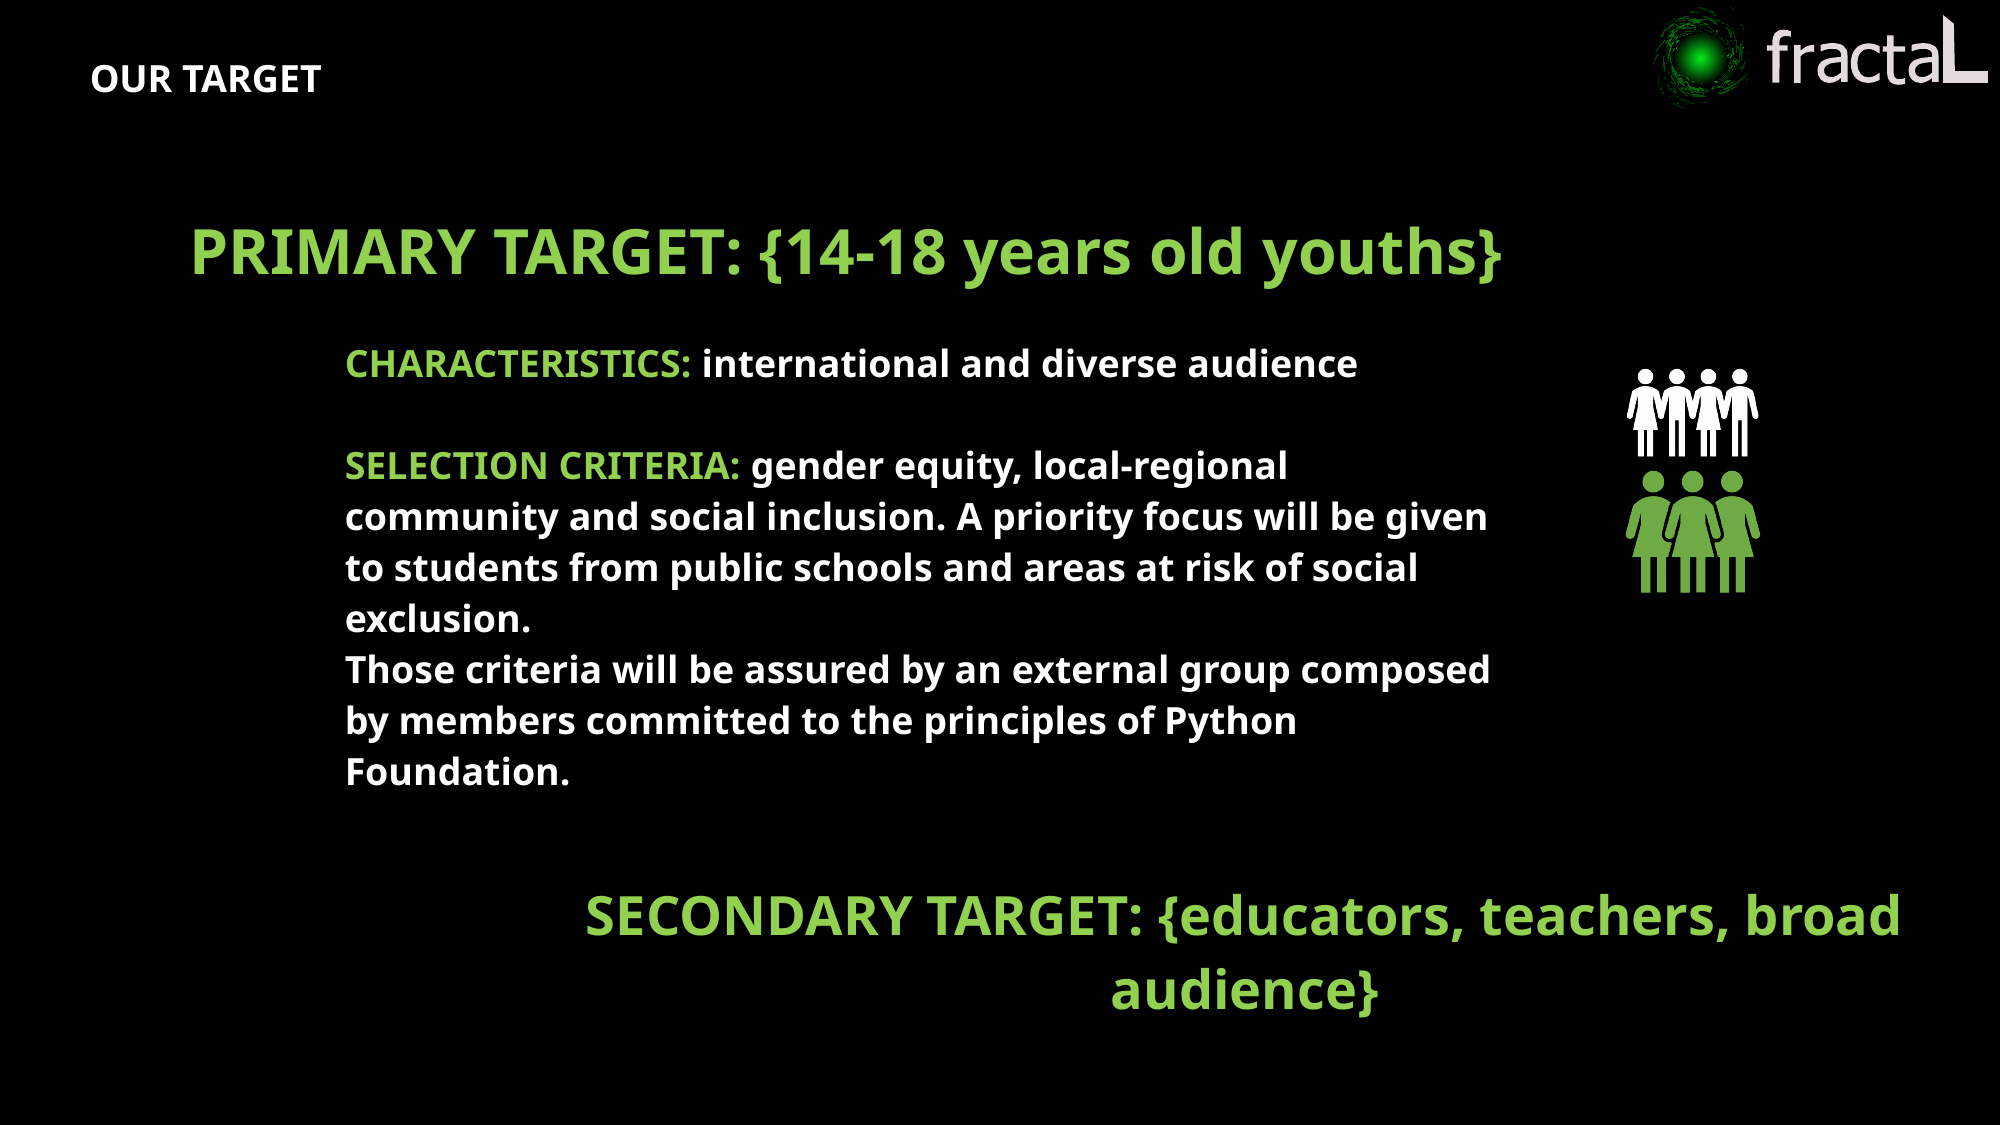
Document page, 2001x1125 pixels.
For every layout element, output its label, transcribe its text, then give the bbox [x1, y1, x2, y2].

picture [1617, 337, 1768, 607]
text_box CHARACTERISTICS: international and diverse audience SELECTION CRITERIA: gender equity, local-regional community and social inclusion. A priority focus will be given to students from public schools and areas at risk of social exclusion. Those criteria will be assured by an external group composed by members committed to the principles of Python Foundation. [330, 329, 1516, 757]
text_box PRIMARY TARGET: {14-18 years old youths} [175, 200, 1636, 315]
picture [1653, 5, 1988, 108]
text_box SECONDARY TARGET: {educators, teachers, broad audience} [570, 870, 1921, 1038]
text_box OUR TARGET [75, 45, 391, 106]
